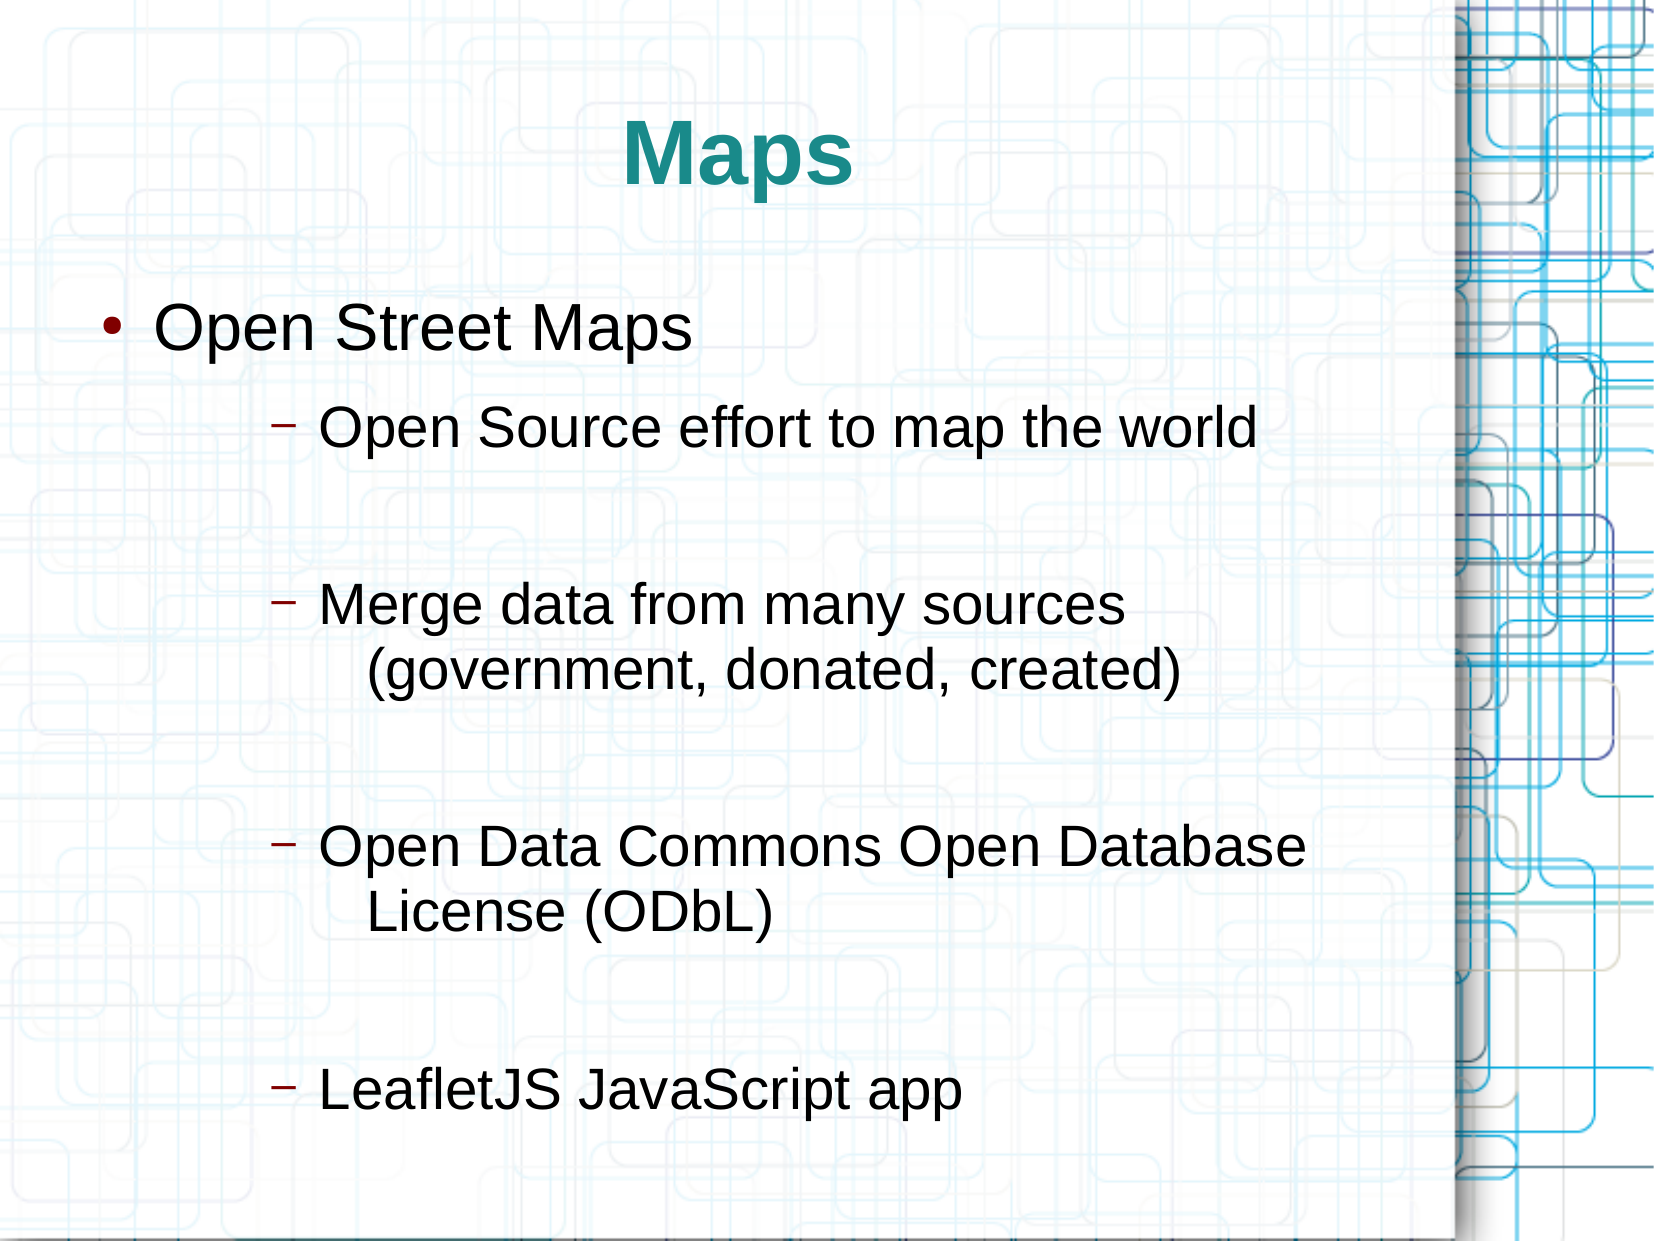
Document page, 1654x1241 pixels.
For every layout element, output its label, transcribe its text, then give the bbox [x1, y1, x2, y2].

title Maps [59, 49, 1418, 257]
picture [0, 0, 1654, 1241]
list Open Street Maps Open Source effort to map the world Merge data from many sources (government, donated, created) Open Data Commons Open Database License (ODbL) LeafletJS JavaScript app [82, 290, 1418, 1122]
